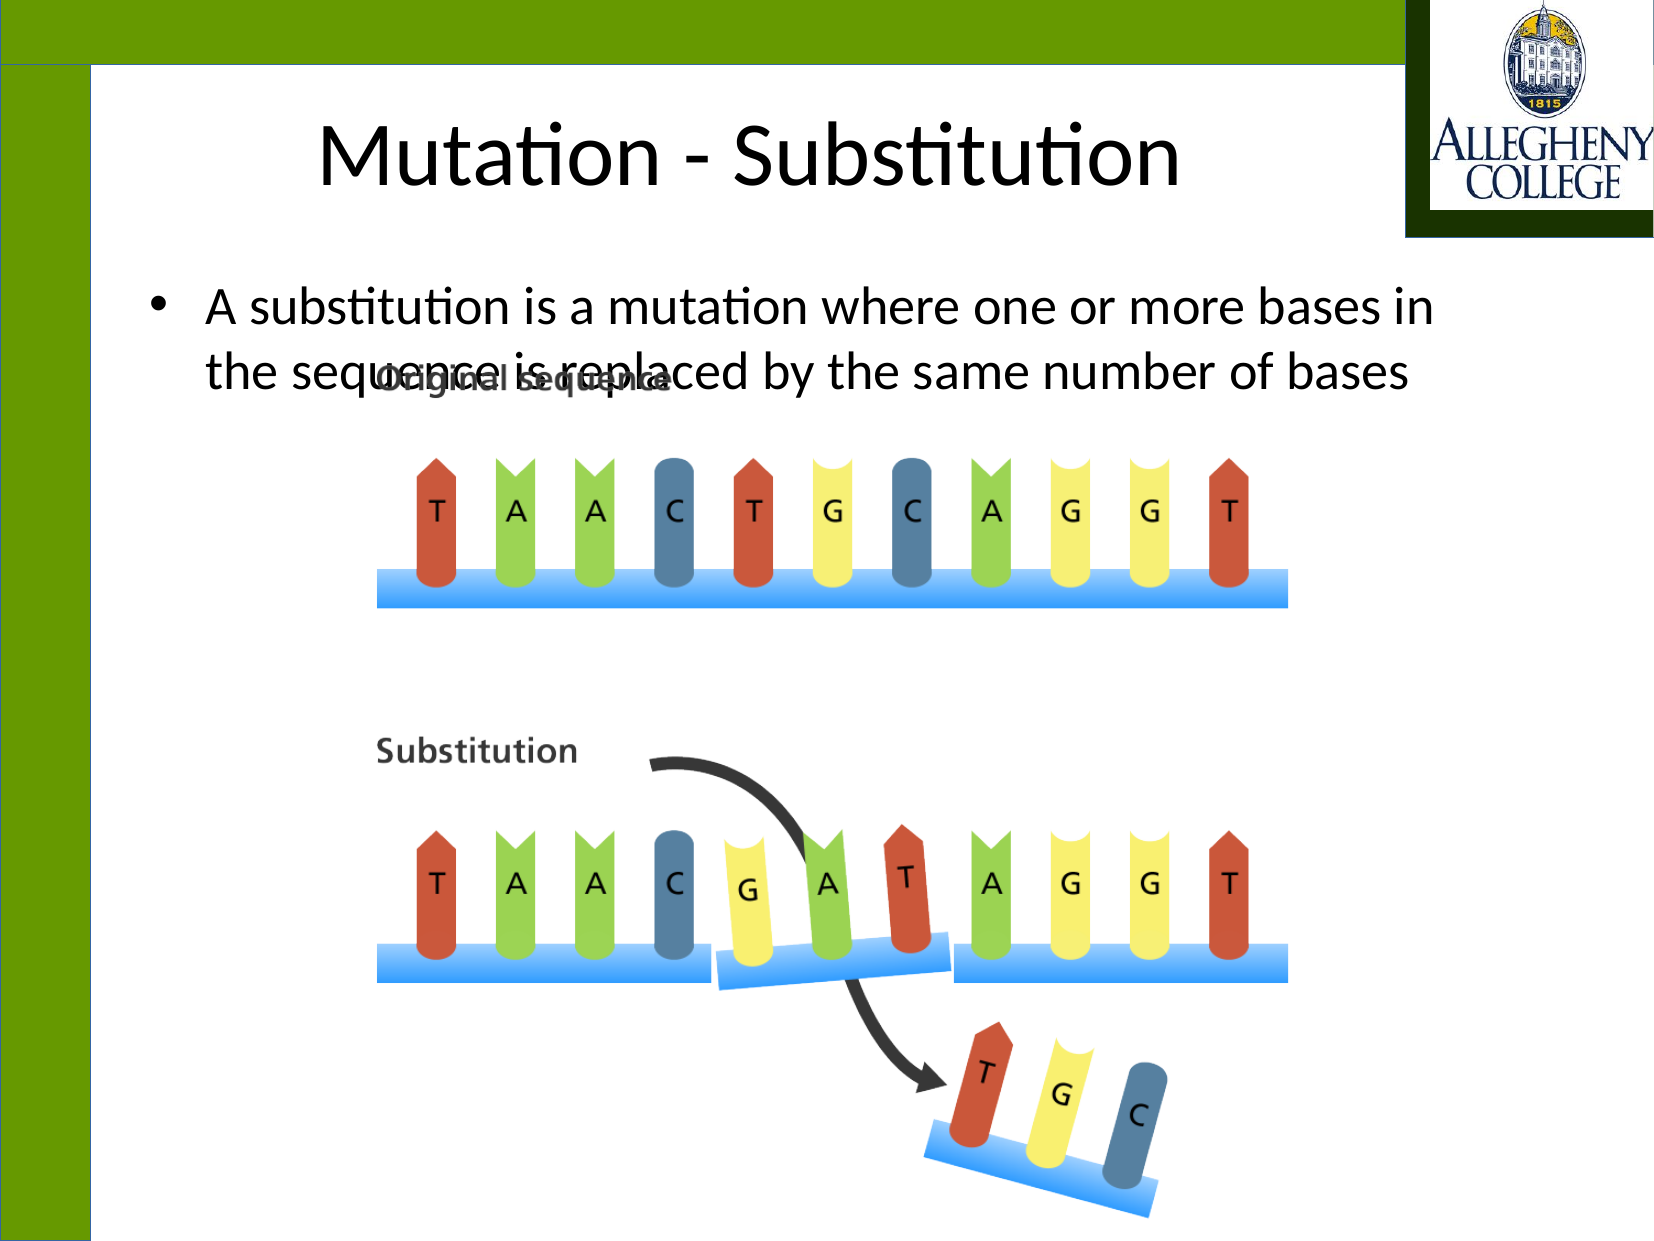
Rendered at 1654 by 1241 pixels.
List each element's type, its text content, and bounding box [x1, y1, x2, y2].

text_box [0, 0, 1654, 1241]
list A substitution is a mutation where one or more bases in the sequence is replaced by the same number of bases [134, 262, 1484, 1006]
picture [1430, 0, 1654, 210]
picture [225, 320, 1546, 1241]
title Mutation - Substitution [91, 65, 1425, 243]
